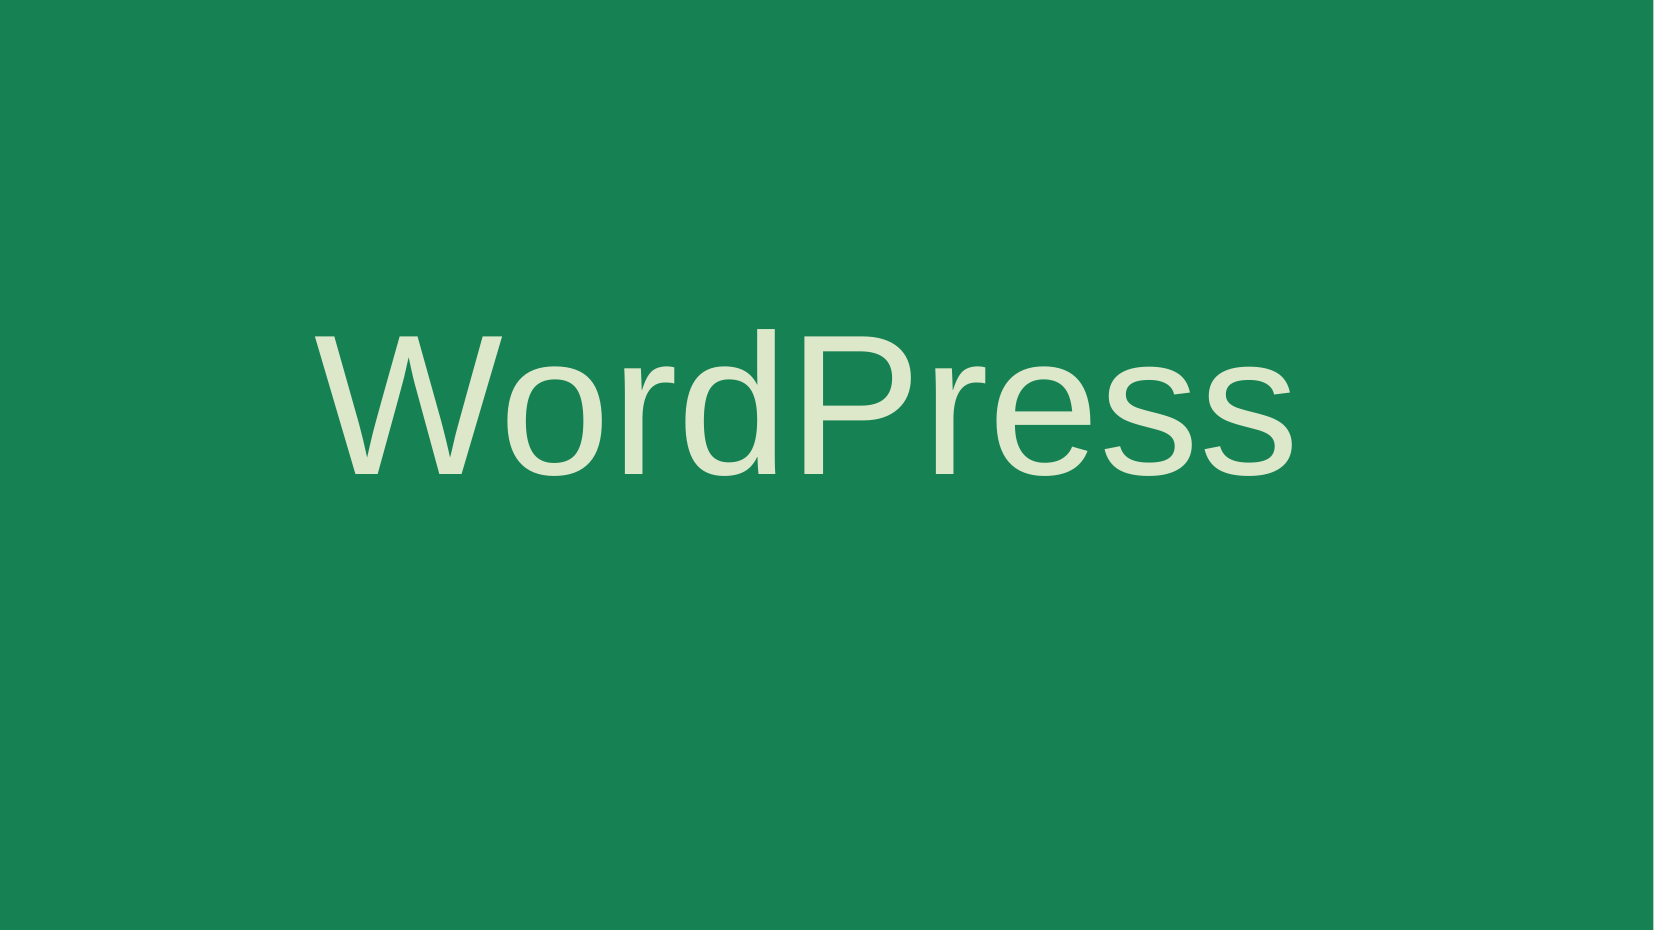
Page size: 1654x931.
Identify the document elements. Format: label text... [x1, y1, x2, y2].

text_box WordPress [300, 286, 1388, 526]
